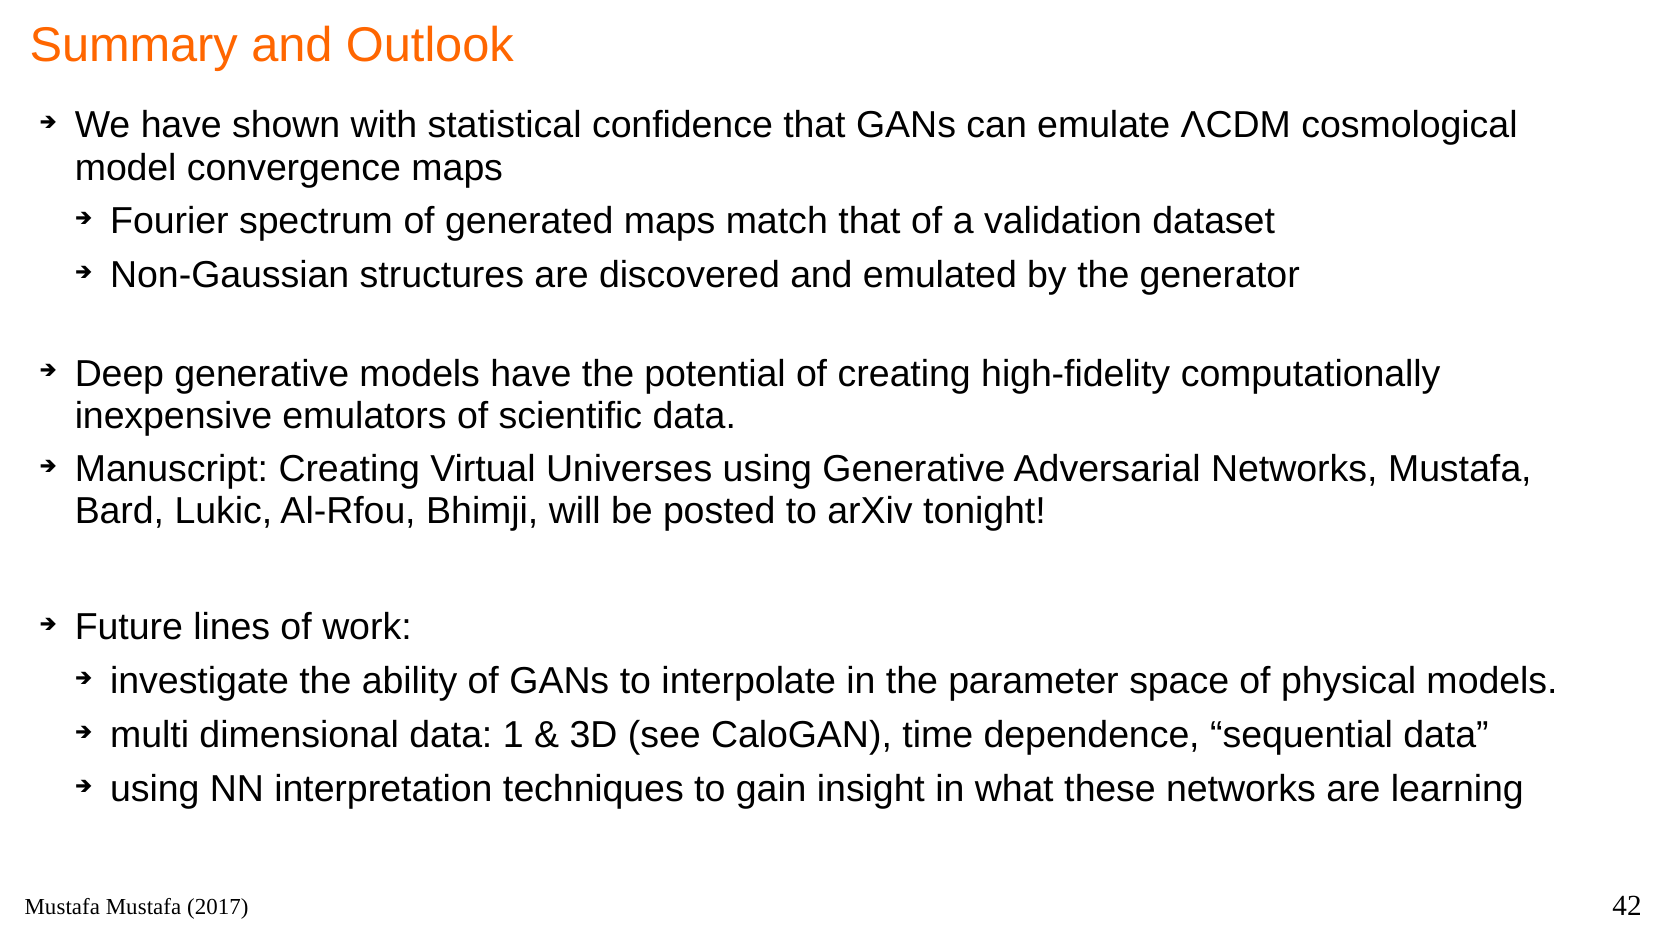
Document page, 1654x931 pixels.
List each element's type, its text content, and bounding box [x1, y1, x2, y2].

text_box We have shown with statistical confidence that GANs can emulate ΛCDM cosmological model convergence maps Fourier spectrum of generated maps match that of a validation dataset Non-Gaussian structures are discovered and emulated by the generator [24, 96, 1600, 303]
title Summary and Outlook [29, 15, 1621, 74]
text_box Future lines of work: investigate the ability of GANs to interpolate in the parameter space of physical models. multi dimensional data: 1 & 3D (see CaloGAN), time dependence, “sequential data” using NN interpretation techniques to gain insight in what these networks are learning [24, 598, 1600, 817]
text_box Deep generative models have the potential of creating high-fidelity computationally inexpensive emulators of scientific data. Manuscript: Creating Virtual Universes using Generative Adversarial Networks, Mustafa, Bard, Lukic, Al-Rfou, Bhimji, will be posted to arXiv tonight! [24, 344, 1600, 540]
